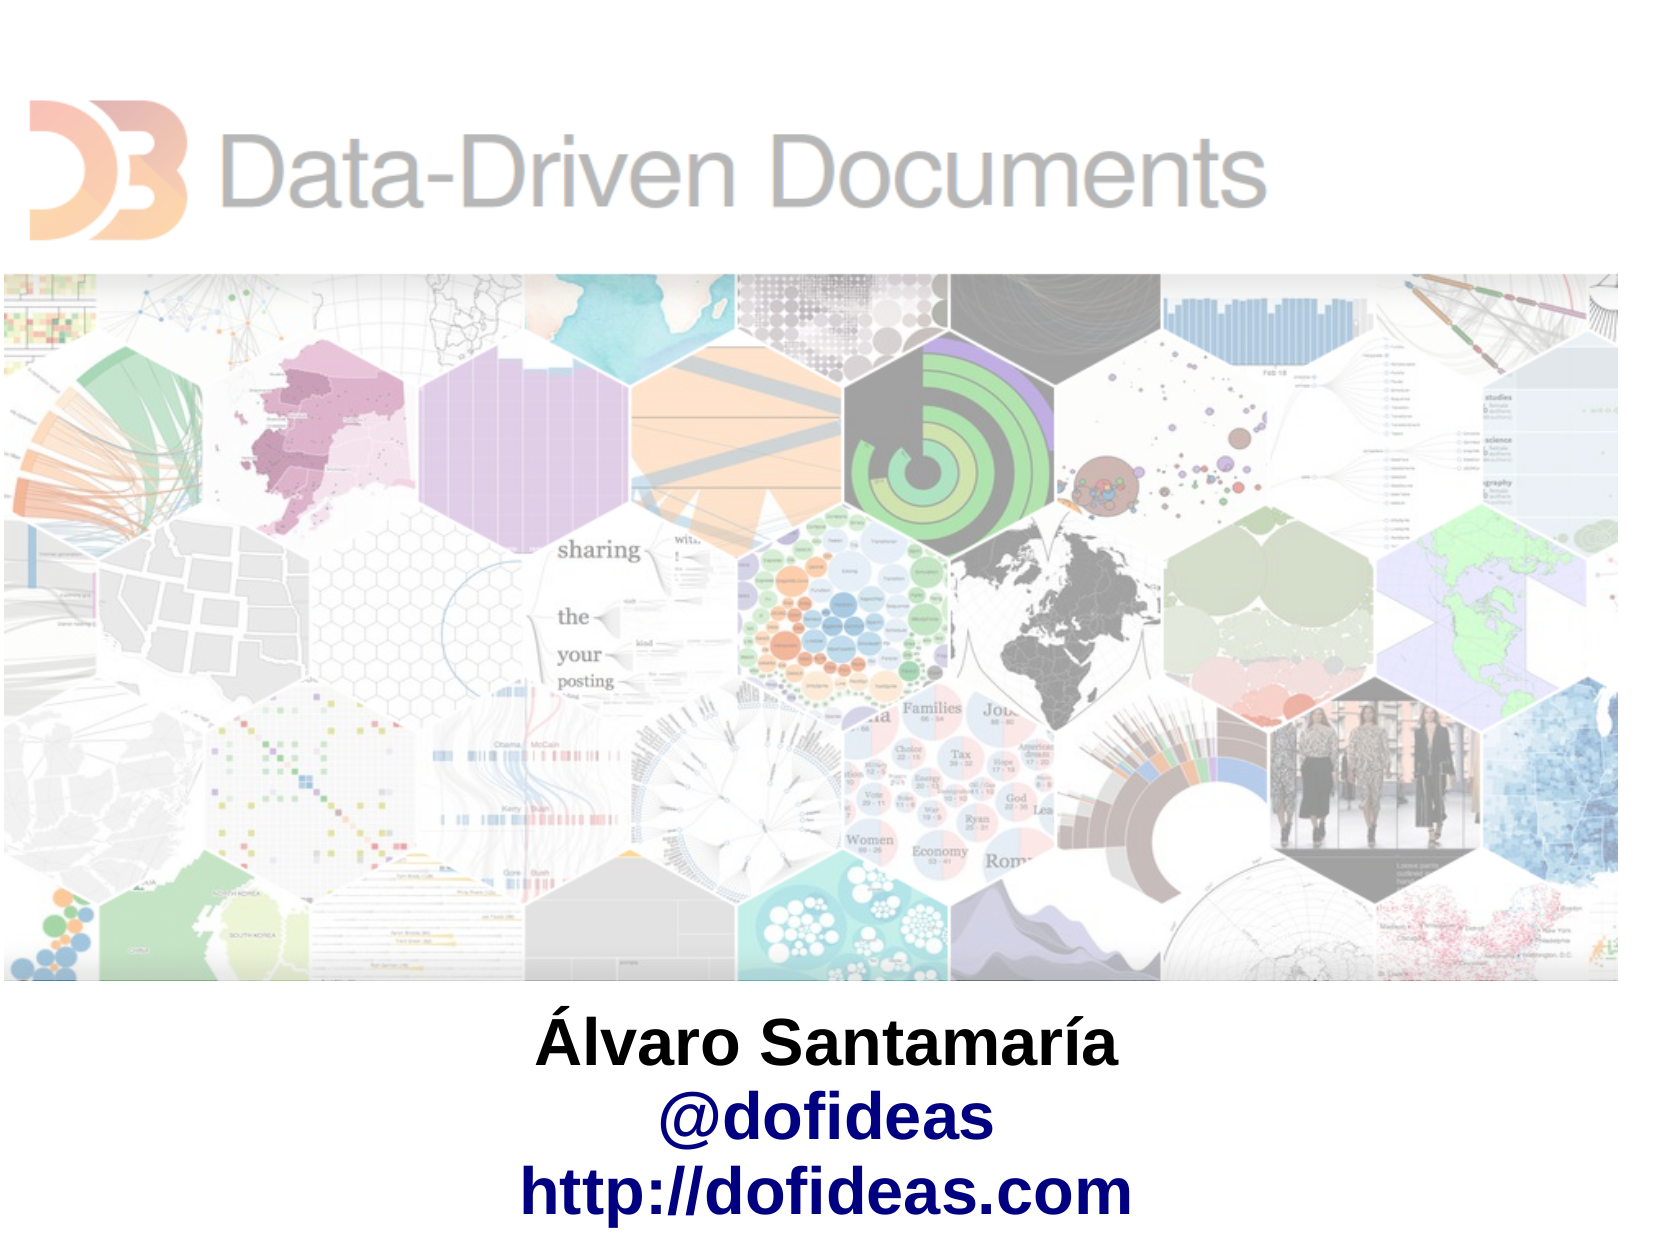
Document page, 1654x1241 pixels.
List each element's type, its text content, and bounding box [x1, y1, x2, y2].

text_box [0, 59, 1654, 981]
subtitle Álvaro Santamaría @dofideas http://dofideas.com [82, 757, 1571, 1241]
